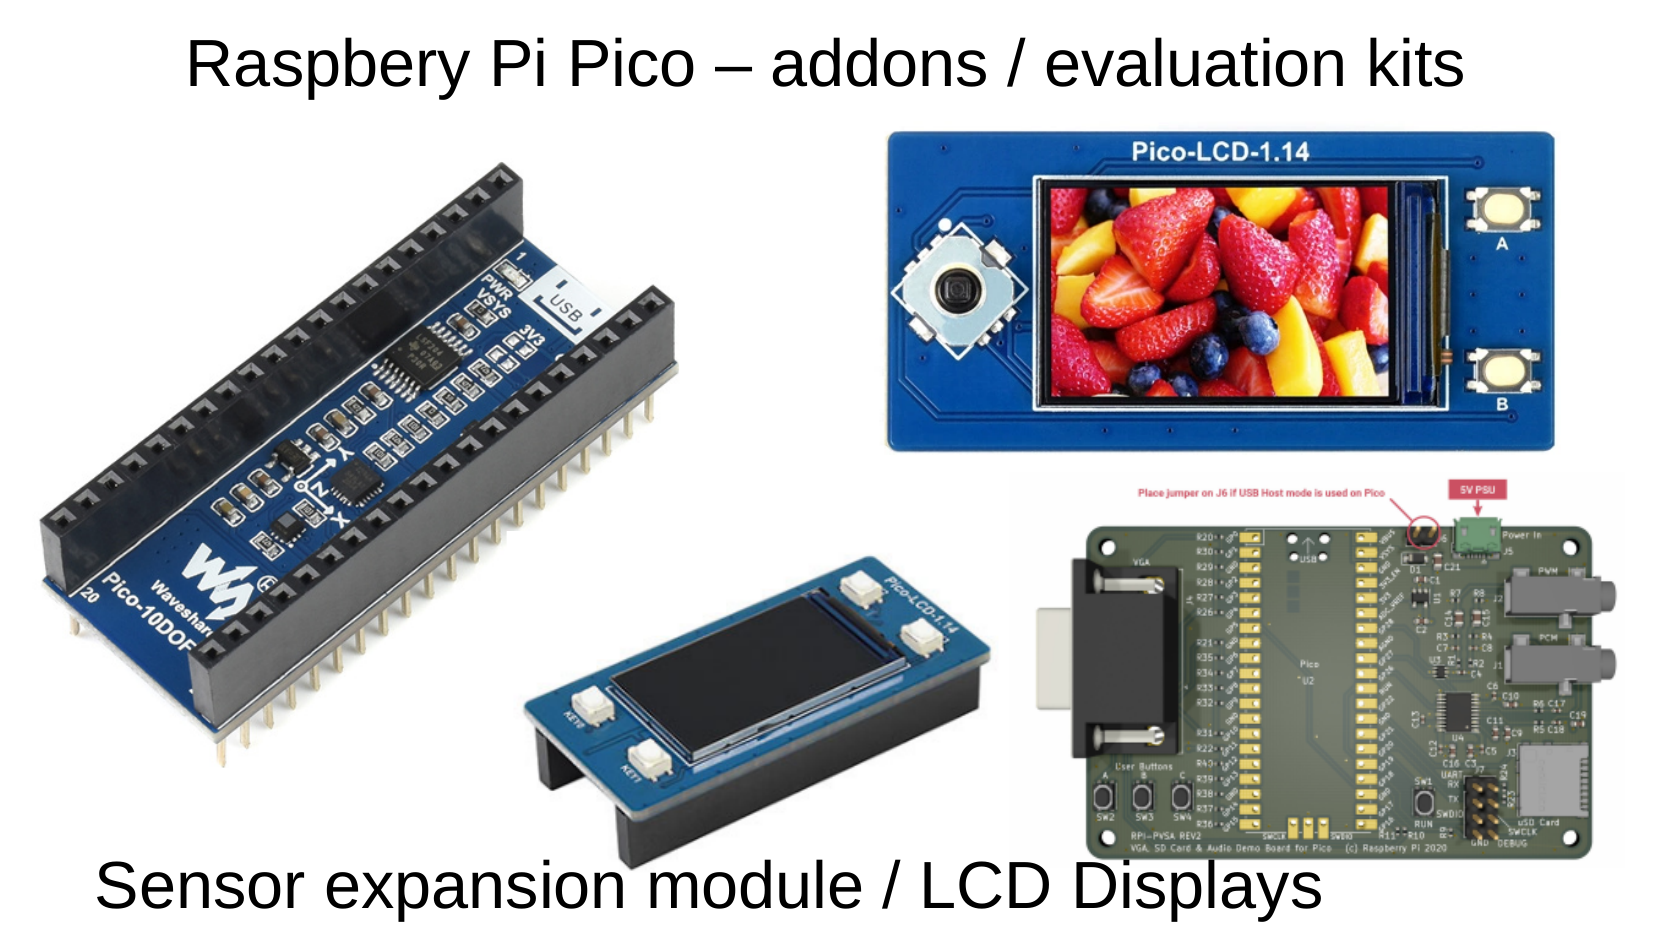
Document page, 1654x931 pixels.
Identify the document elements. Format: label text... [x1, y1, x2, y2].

title Raspbery Pi Pico – addons / evaluation kits [29, 0, 1625, 138]
picture [29, 118, 1625, 848]
subtitle Sensor expansion module / LCD Displays [59, 848, 1625, 931]
